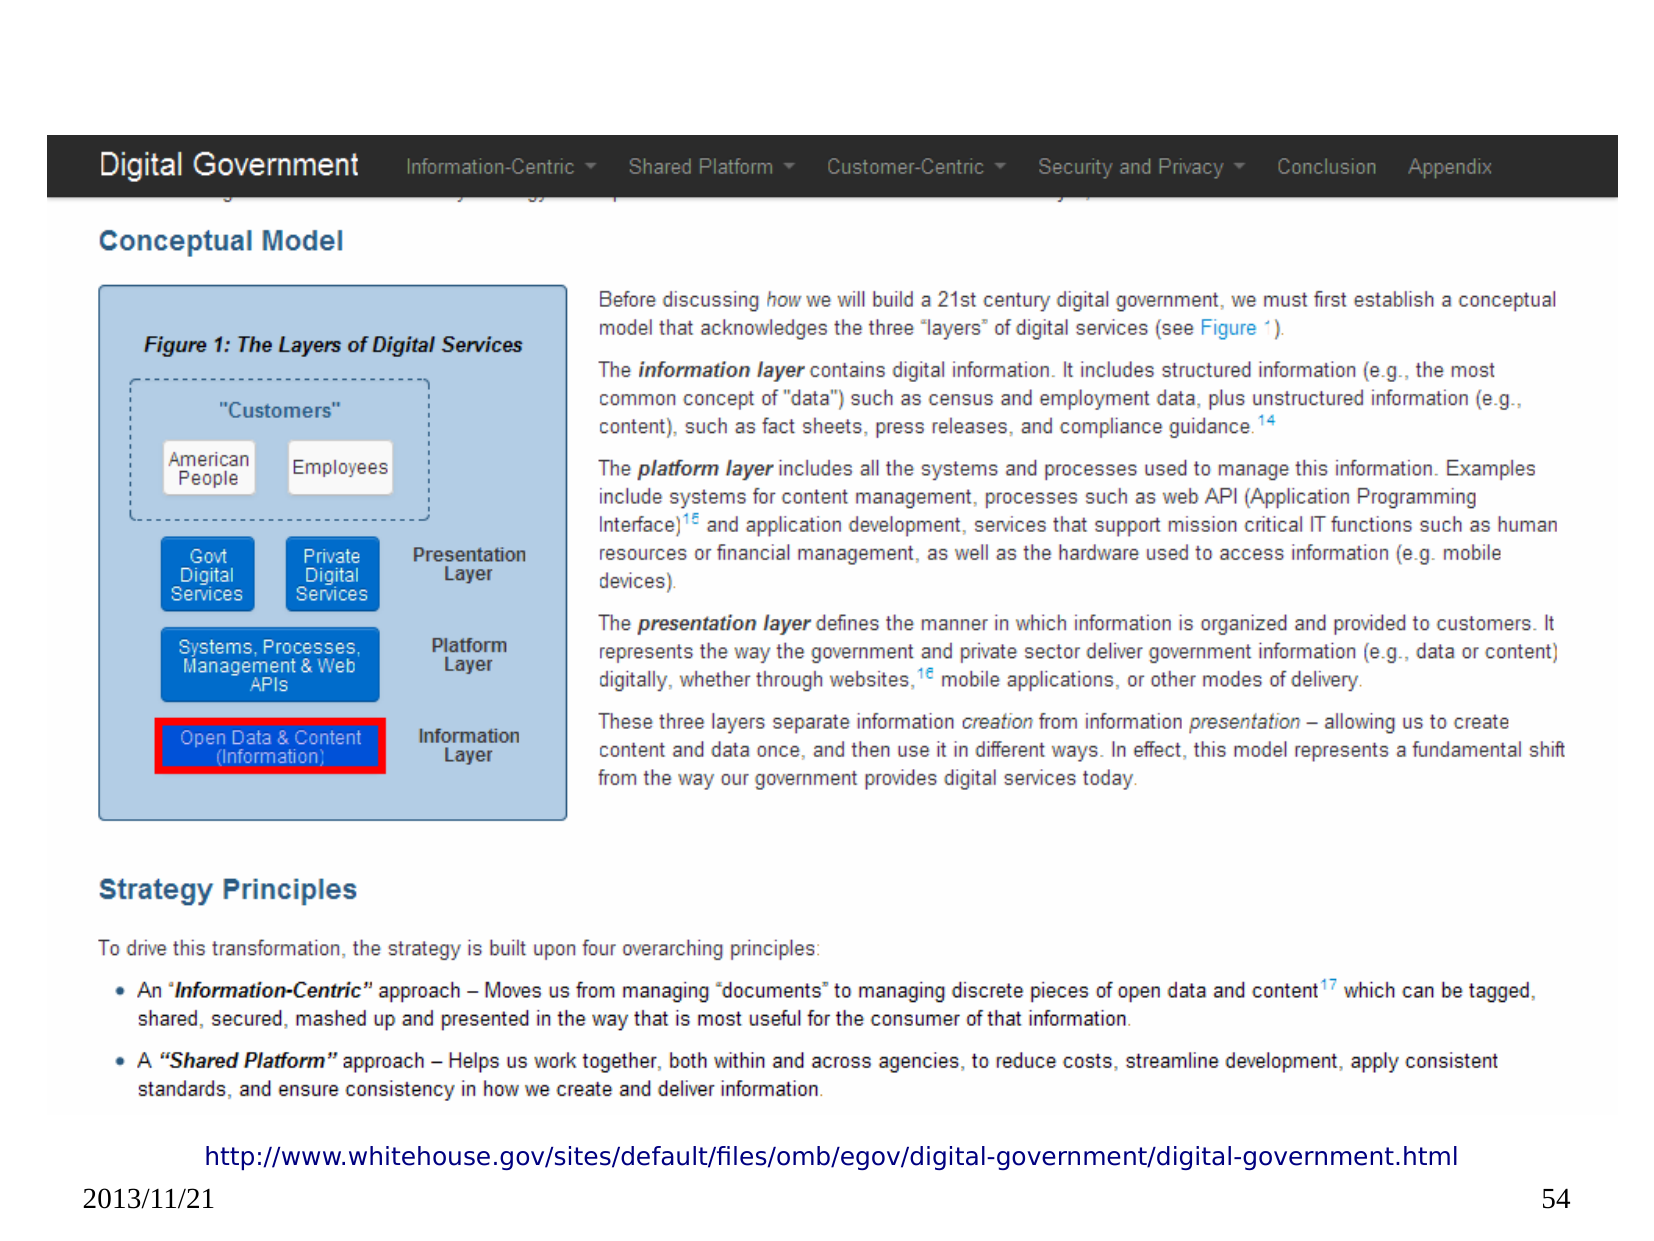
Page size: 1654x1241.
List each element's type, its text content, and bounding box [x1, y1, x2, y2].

text_box http://www.whitehouse.gov/sites/default/files/omb/egov/digital-government/digital-government.html [0, 1134, 1654, 1238]
picture [47, 135, 1618, 1115]
